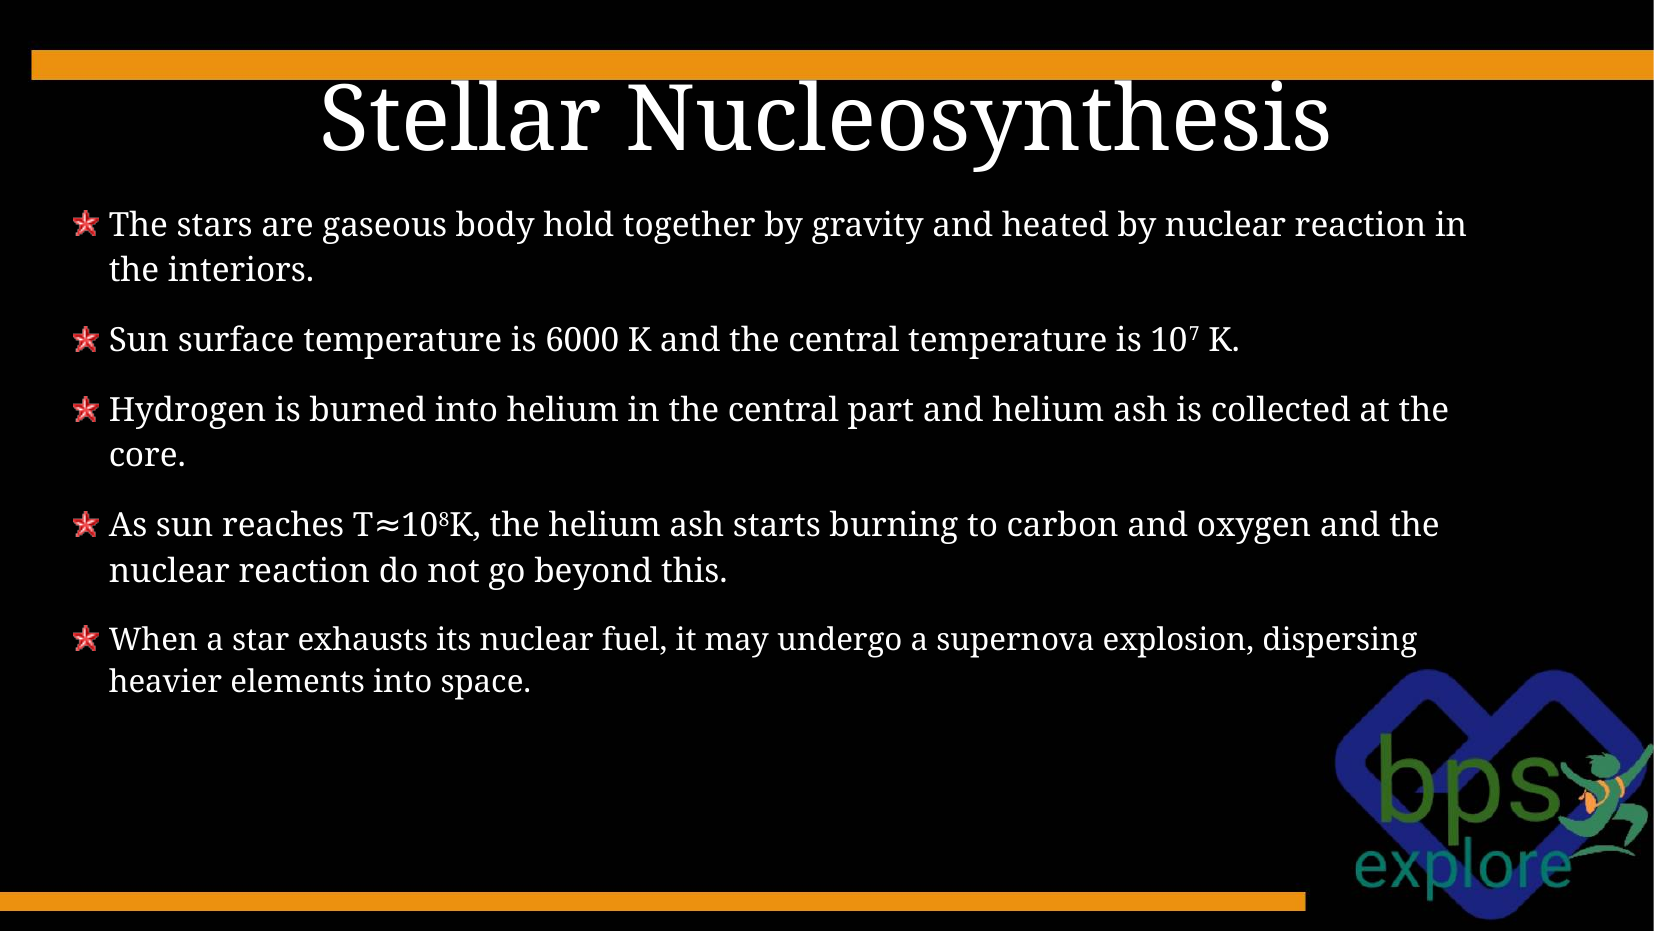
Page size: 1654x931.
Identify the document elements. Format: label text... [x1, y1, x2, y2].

picture [0, 0, 1654, 931]
title Stellar Nucleosynthesis [82, 37, 1571, 193]
text_box The stars are gaseous body hold together by gravity and heated by nuclear reaction in the interiors. Sun surface temperature is 6000 K and the central temperature is 107 K. Hydrogen is burned into helium in the central part and helium ash is collected at the core. As sun reaches T≈108K, the helium ash starts burning to carbon and oxygen and the nuclear reaction do not go beyond this. When a star exhausts its nuclear fuel, it may undergo a supernova explosion, dispersing heavier elements into space. [58, 193, 1491, 815]
